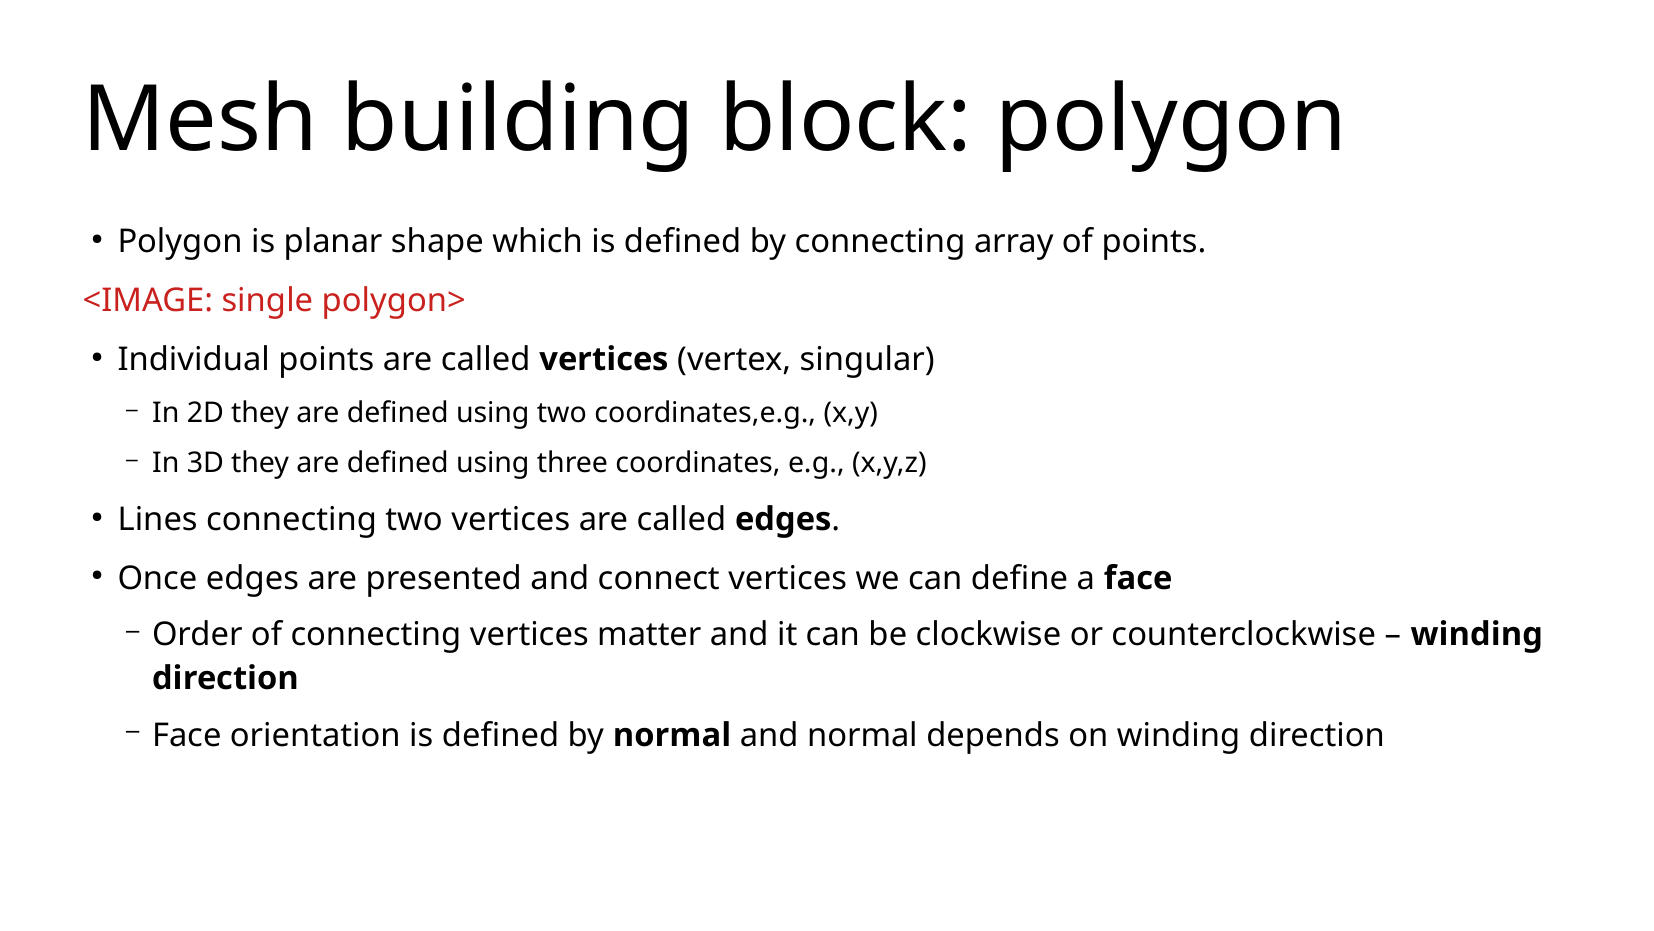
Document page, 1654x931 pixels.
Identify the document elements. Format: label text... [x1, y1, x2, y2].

title Mesh building block: polygon [82, 37, 1571, 193]
list Polygon is planar shape which is defined by connecting array of points. <IMAGE: single polygon> Individual points are called vertices (vertex, singular) In 2D they are defined using two coordinates,e.g., (x,y) In 3D they are defined using three coordinates, e.g., (x,y,z) Lines connecting two vertices are called edges. Once edges are presented and connect vertices we can define a face Order of connecting vertices matter and it can be clockwise or counterclockwise – winding direction Face orientation is defined by normal and normal depends on winding direction [82, 217, 1571, 758]
